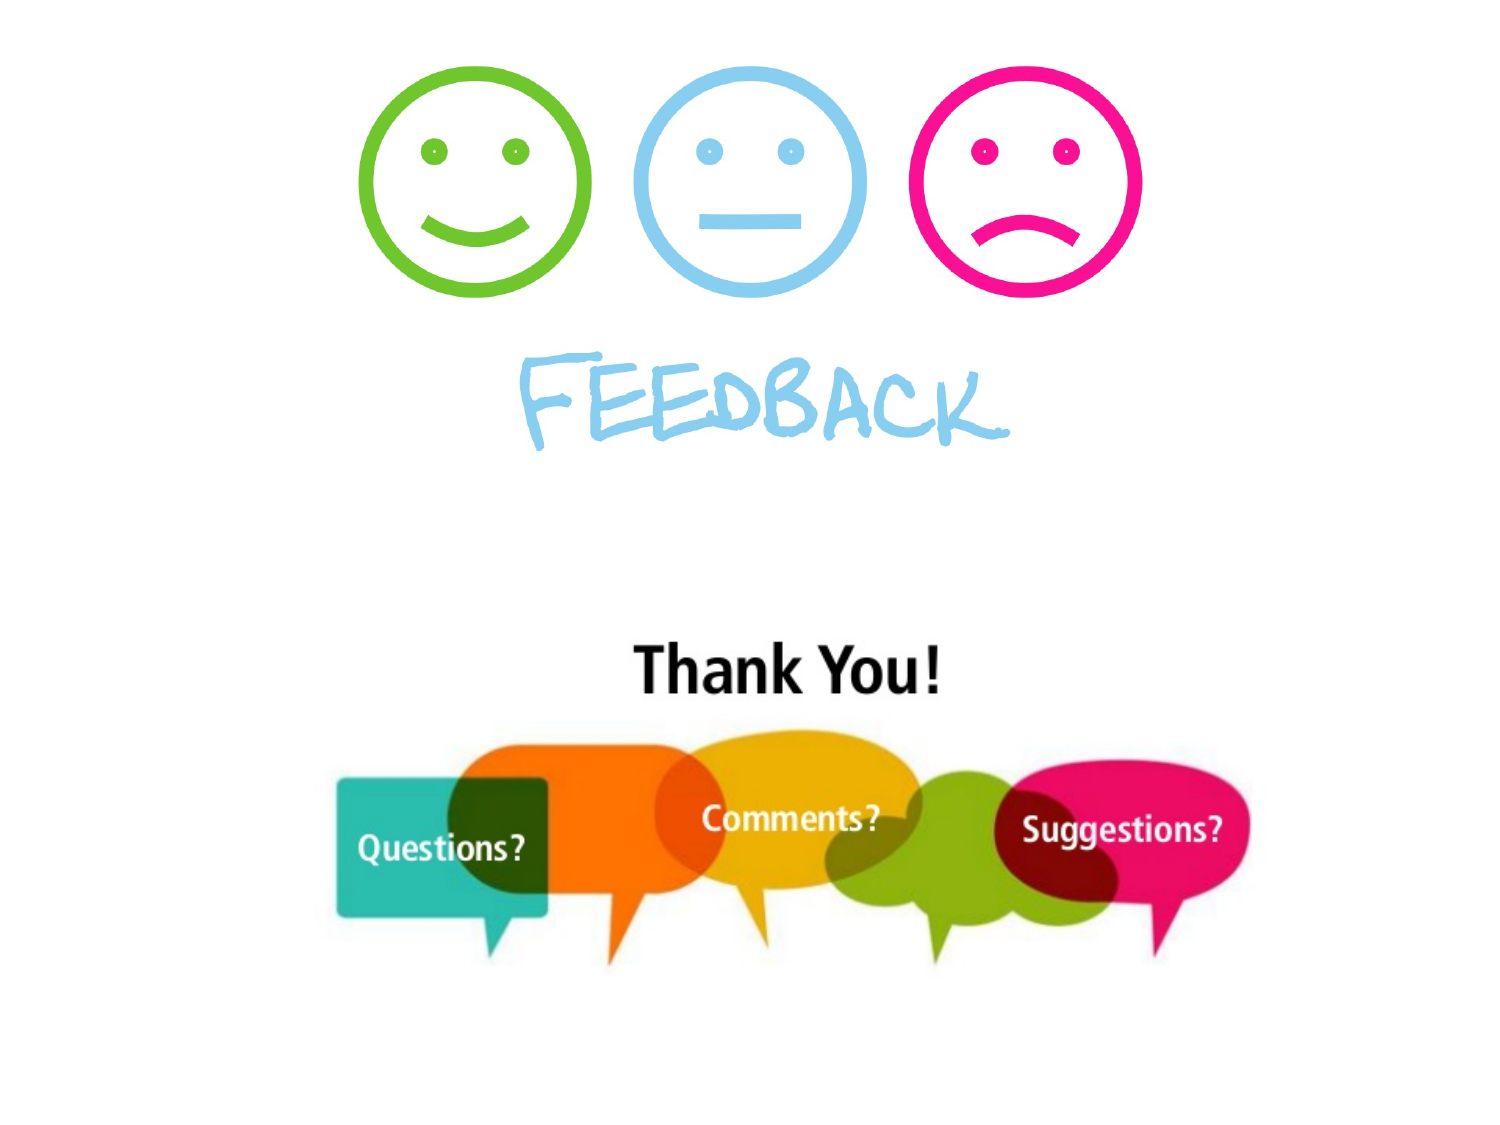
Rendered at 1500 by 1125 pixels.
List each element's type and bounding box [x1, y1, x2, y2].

picture [0, 0, 1500, 591]
picture [290, 614, 1288, 1125]
